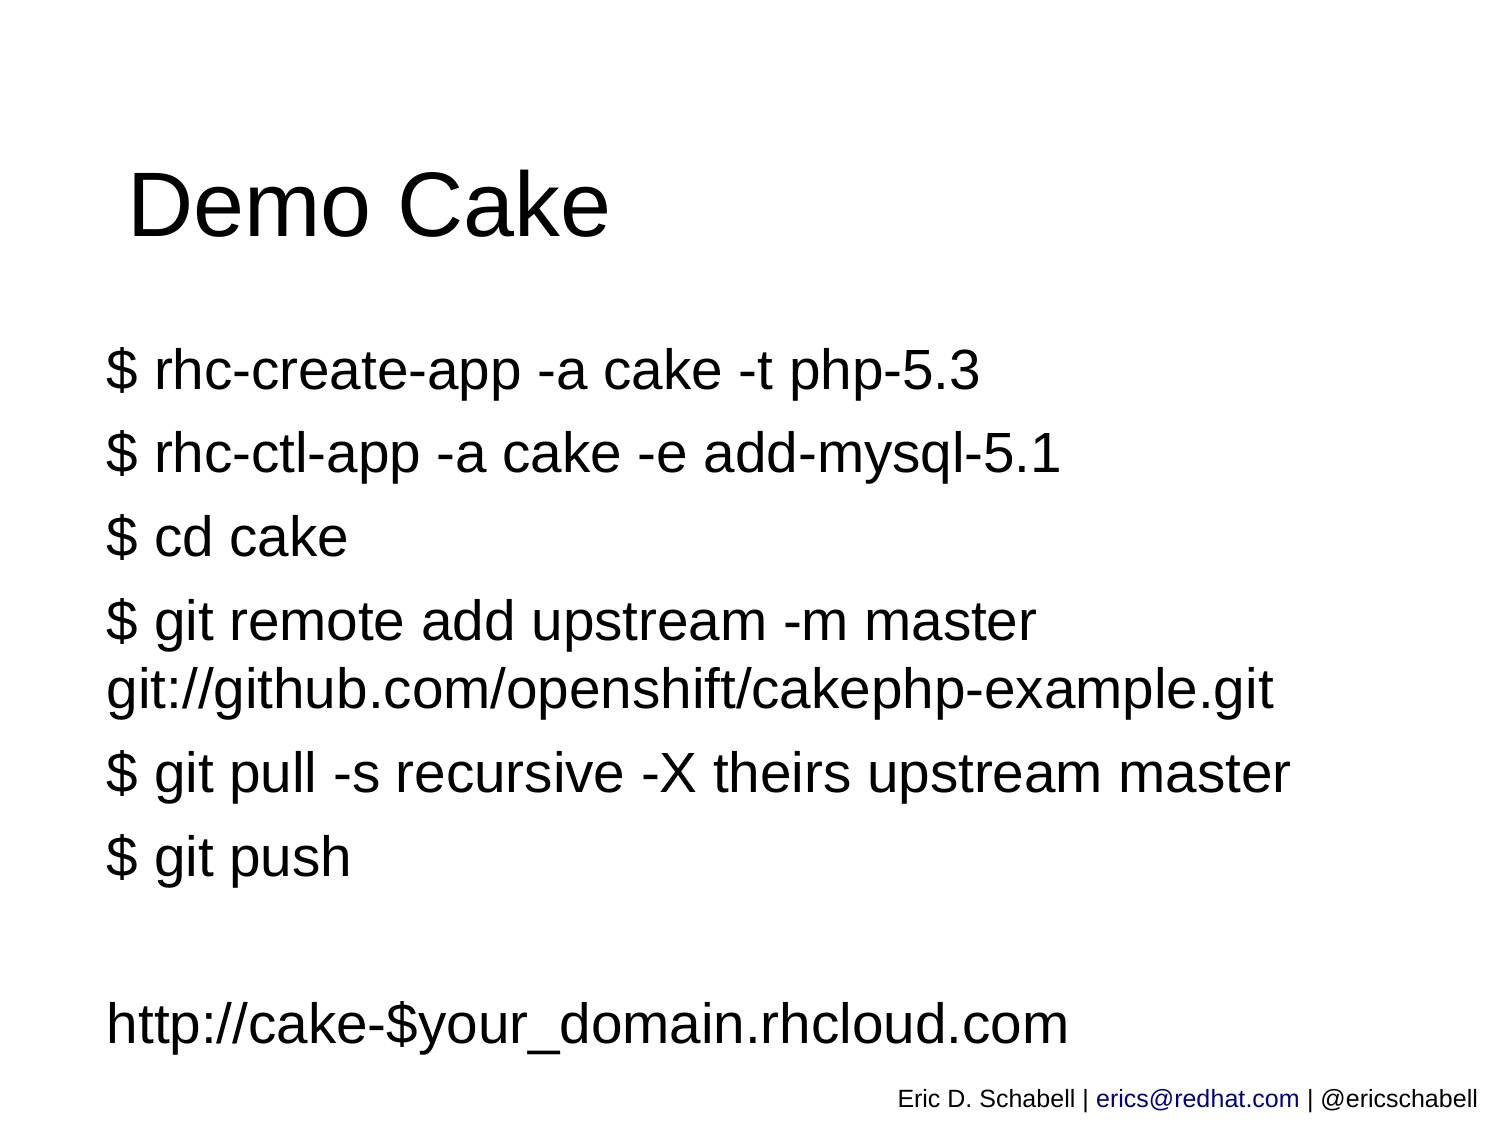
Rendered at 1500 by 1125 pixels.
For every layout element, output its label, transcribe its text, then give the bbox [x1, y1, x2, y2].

title Demo Cake [112, 82, 1388, 318]
list $ rhc-create-app -a cake -t php-5.3 $ rhc-ctl-app -a cake -e add-mysql-5.1 $ cd cake $ git remote add upstream -m master git://github.com/openshift/cakephp-example.git $ git pull -s recursive -X theirs upstream master $ git push http://cake-$your_domain.rhcloud.com [37, 324, 1463, 1068]
